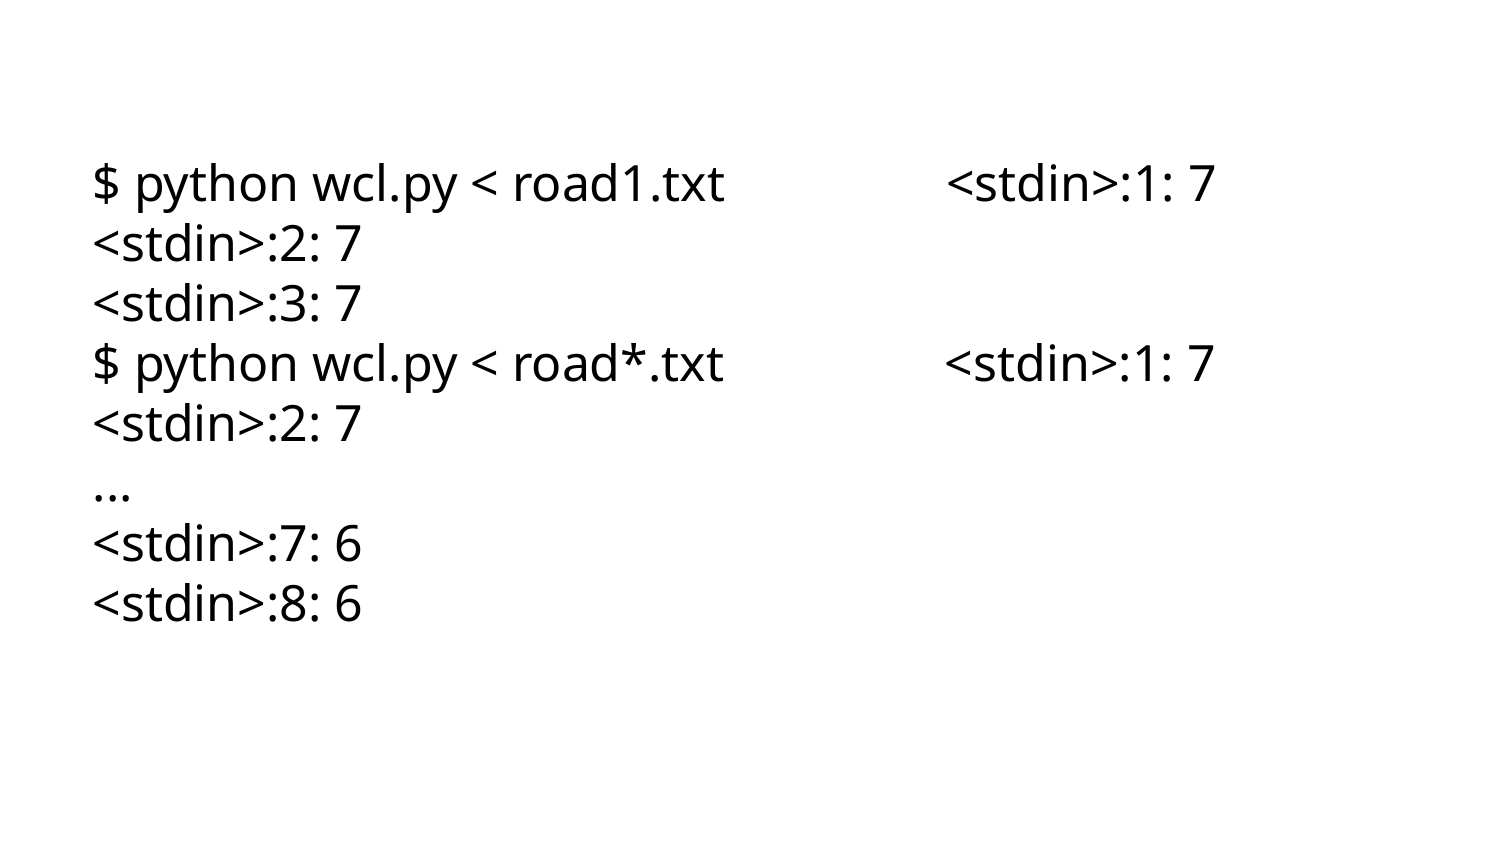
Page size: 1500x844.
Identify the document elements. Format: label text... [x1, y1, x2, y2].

title $ python wcl.py < road1.txt <stdin>:1: 7 <stdin>:2: 7 <stdin>:3: 7 $ python wcl.py < road*.txt <stdin>:1: 7 <stdin>:2: 7 ... <stdin>:7: 6 <stdin>:8: 6 [77, 44, 1423, 799]
